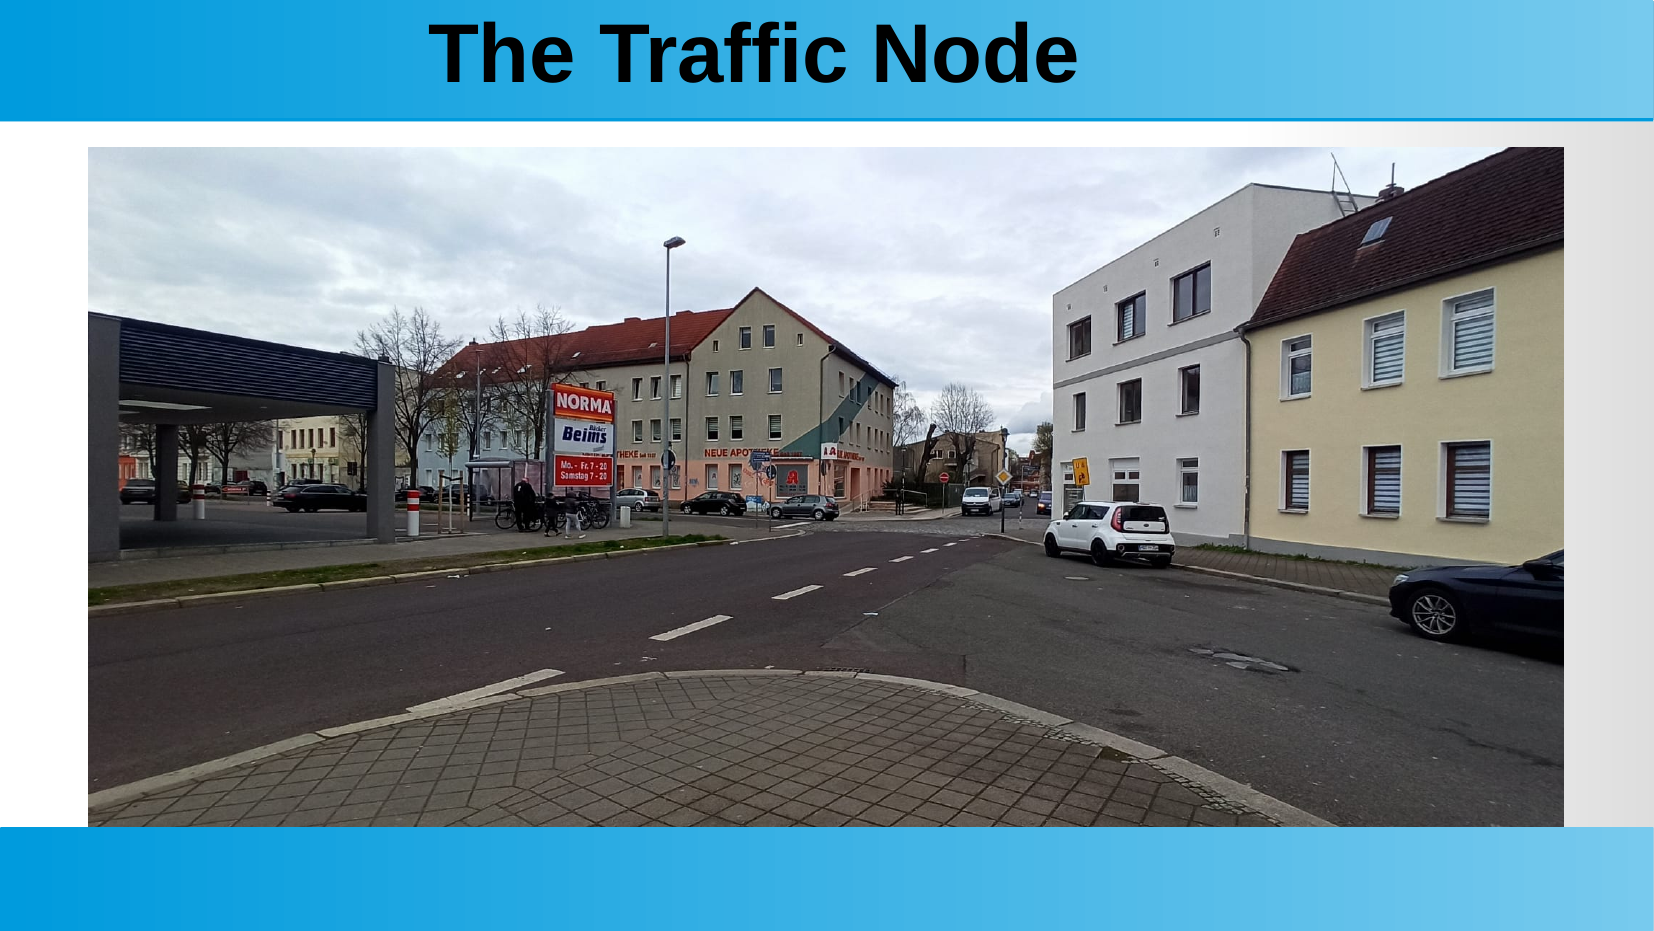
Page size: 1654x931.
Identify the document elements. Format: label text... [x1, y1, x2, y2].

picture [88, 147, 1564, 827]
text_box The Traffic Node [413, 0, 1654, 294]
